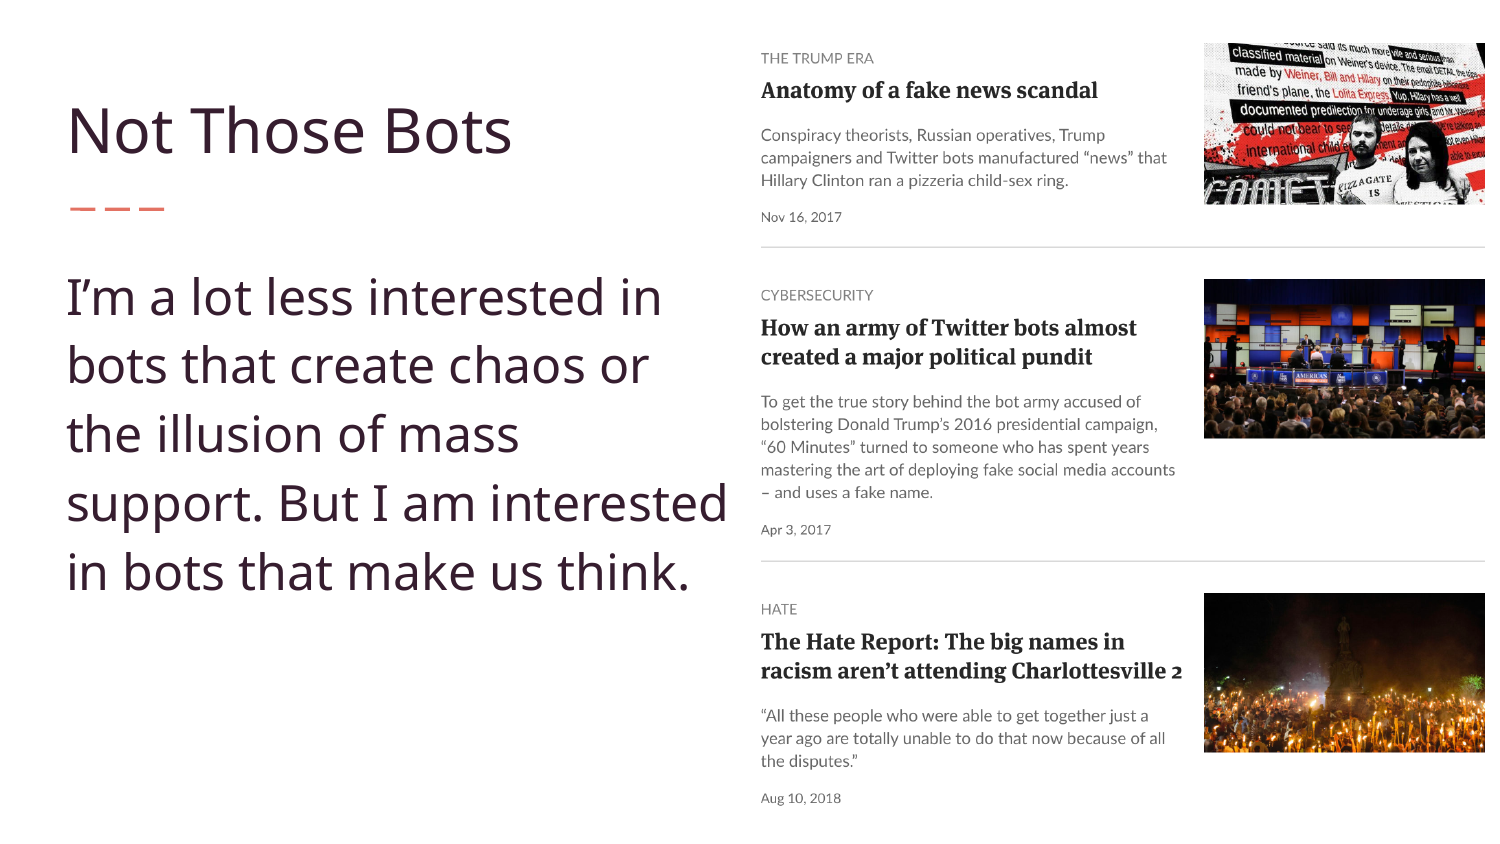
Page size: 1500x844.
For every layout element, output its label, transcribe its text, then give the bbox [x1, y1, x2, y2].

list I’m a lot less interested in bots that create chaos or the illusion of mass support. But I am interested in bots that make us think. [51, 240, 748, 750]
picture [750, 25, 1500, 819]
title Not Those Bots [51, 61, 751, 182]
title Not those bots [43, 176, 708, 471]
